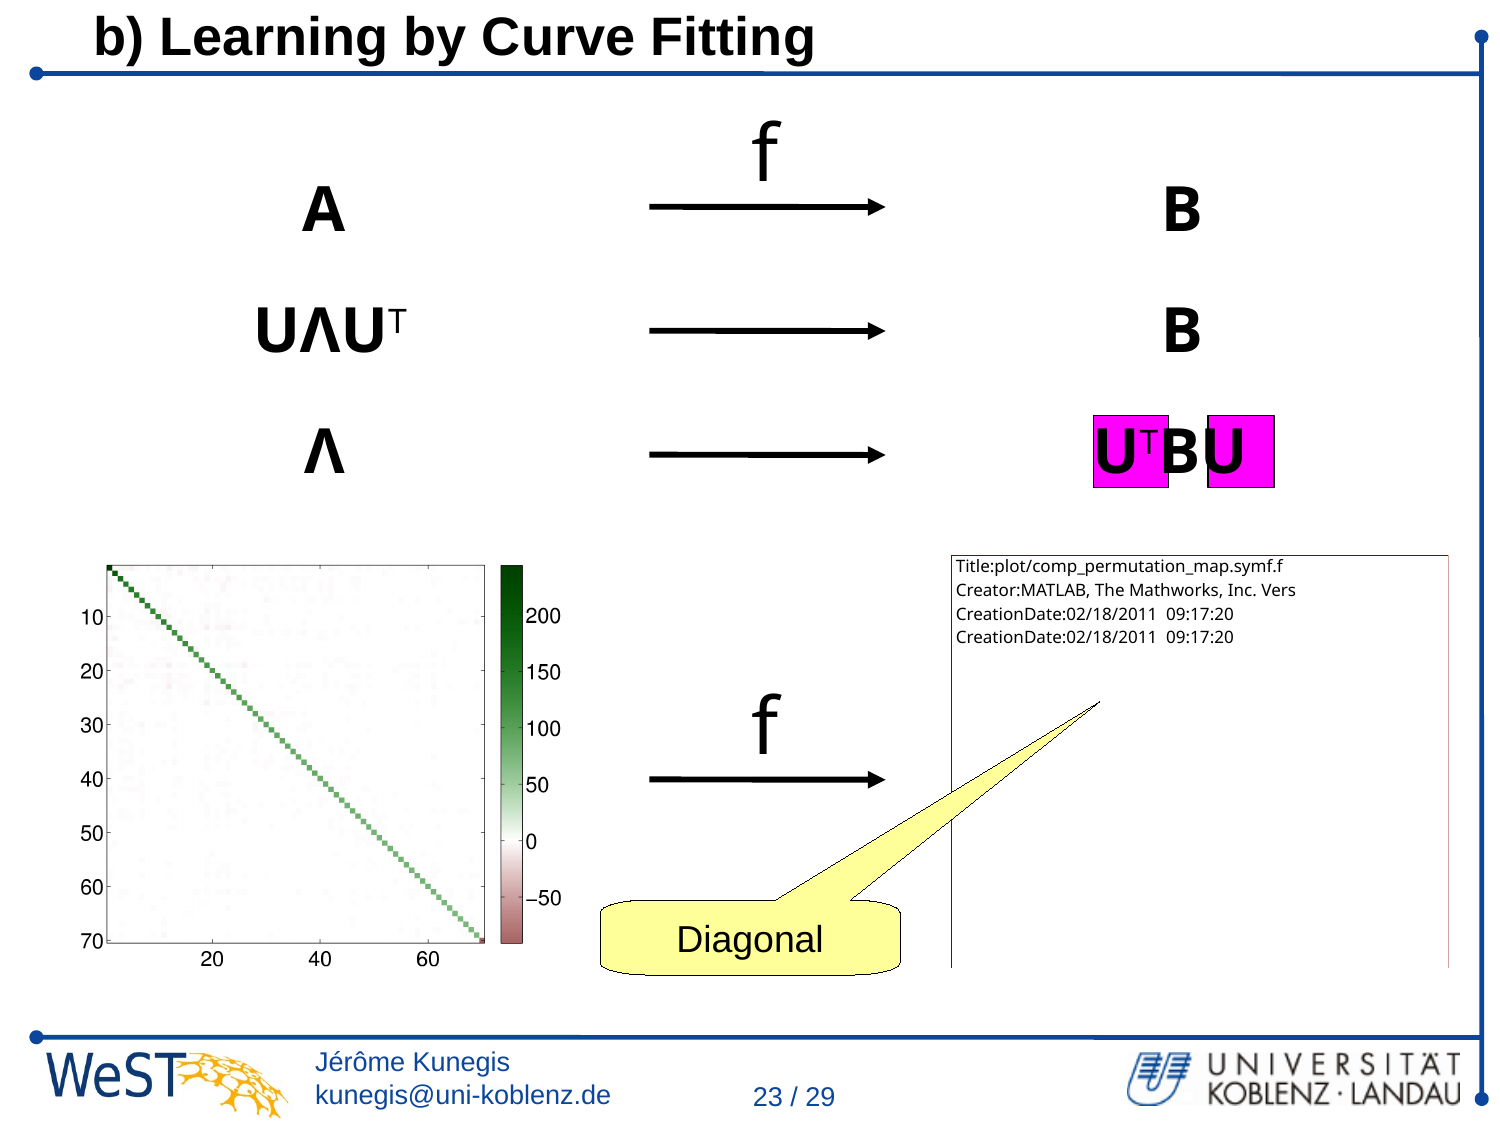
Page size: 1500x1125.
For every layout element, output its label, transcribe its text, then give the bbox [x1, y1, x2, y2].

text_box f [737, 94, 788, 200]
picture [41, 1046, 302, 1118]
text_box B [1009, 282, 1355, 368]
text_box UTBU [1077, 403, 1287, 489]
text_box B [1146, 161, 1218, 247]
text_box b) Learning by Curve Fitting [78, 0, 1477, 74]
text_box A [287, 161, 360, 247]
text_box Diagonal [600, 701, 1100, 976]
text_box UΛUT [238, 282, 444, 368]
picture [79, 553, 568, 969]
text_box Λ [289, 403, 358, 489]
text_box f [737, 667, 788, 773]
picture [1127, 1052, 1460, 1106]
picture [950, 553, 1449, 968]
